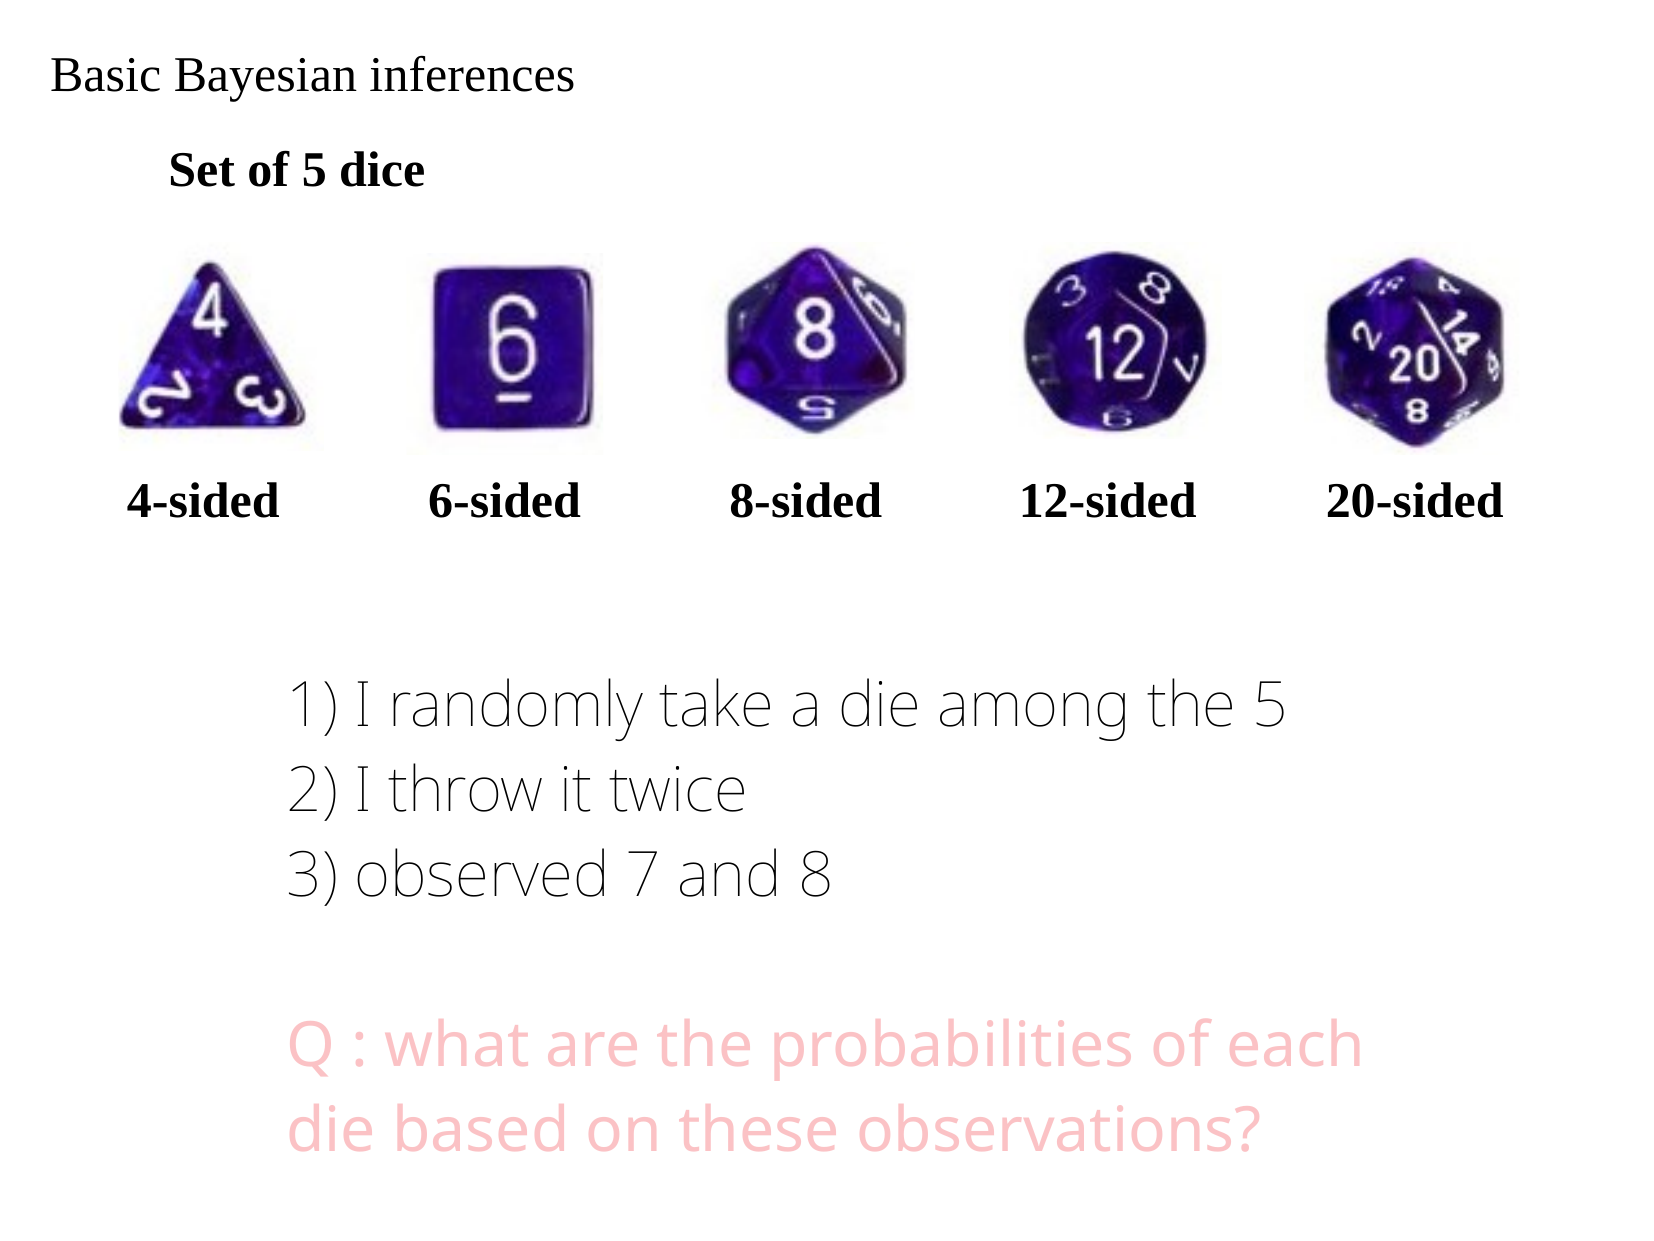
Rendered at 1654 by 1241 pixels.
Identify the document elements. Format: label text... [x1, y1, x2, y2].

picture [118, 242, 324, 451]
text_box 8-sided [714, 465, 904, 550]
text_box [129, 909, 1522, 1217]
picture [701, 242, 915, 439]
picture [1009, 242, 1222, 439]
text_box 20-sided [1311, 465, 1519, 550]
picture [1304, 242, 1520, 455]
text_box Basic Bayesian inferences [35, 40, 1223, 125]
text_box Set of 5 dice [153, 134, 538, 219]
text_box 6-sided [413, 465, 603, 550]
picture [406, 253, 604, 455]
text_box 4-sided [112, 465, 302, 550]
text_box 1) I randomly take a die among the 5 2) I throw it twice 3) observed 7 and 8 Q : what are the probabilities of each die based on these observations? [271, 652, 1421, 909]
text_box 12-sided [1003, 465, 1212, 550]
